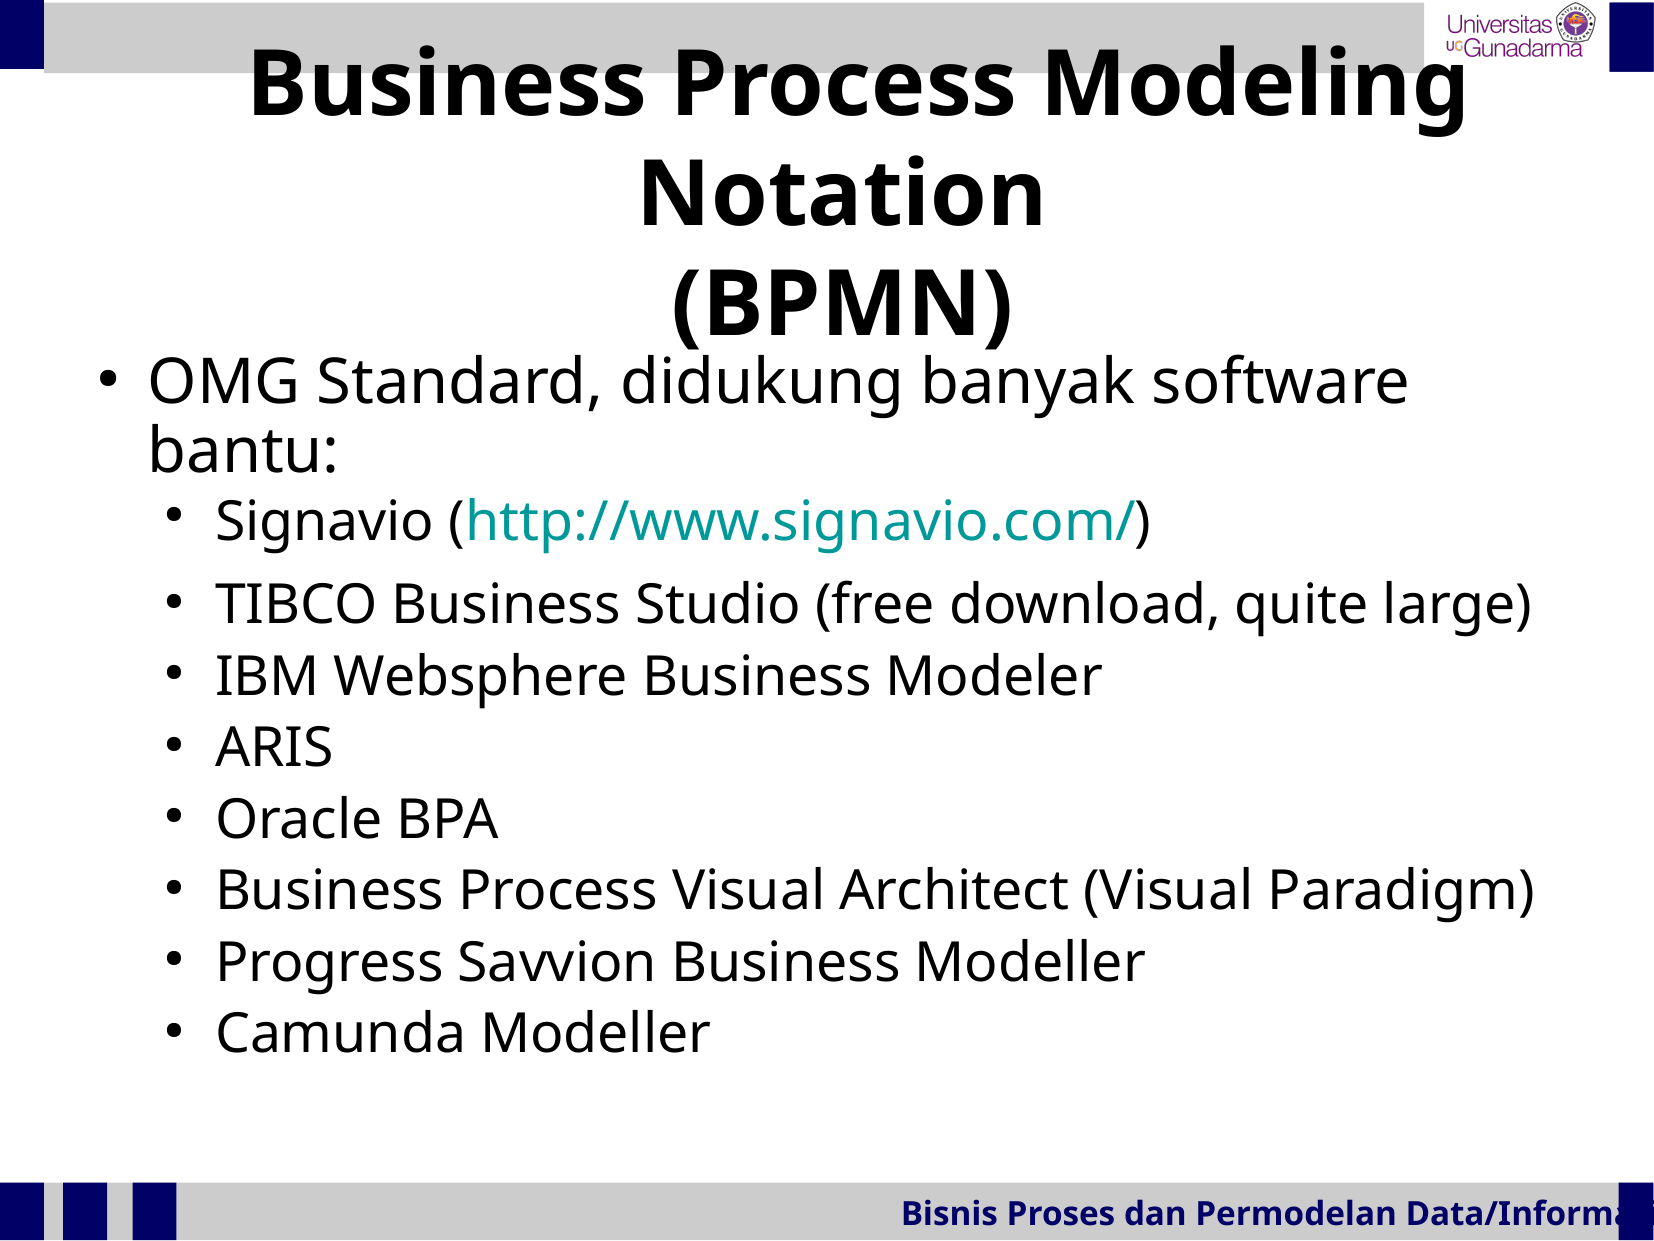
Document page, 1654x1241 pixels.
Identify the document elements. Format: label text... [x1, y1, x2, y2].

title Business Process Modeling Notation (BPMN) [31, 82, 1654, 296]
picture [1437, 2, 1610, 62]
list OMG Standard, didukung banyak software bantu: Signavio (http://www.signavio.com/) TIBCO Business Studio (free download, quite large) IBM Websphere Business Modeler ARIS Oracle BPA Business Process Visual Architect (Visual Paradigm) Progress Savvion Business Modeller Camunda Modeller [65, 341, 1571, 1075]
